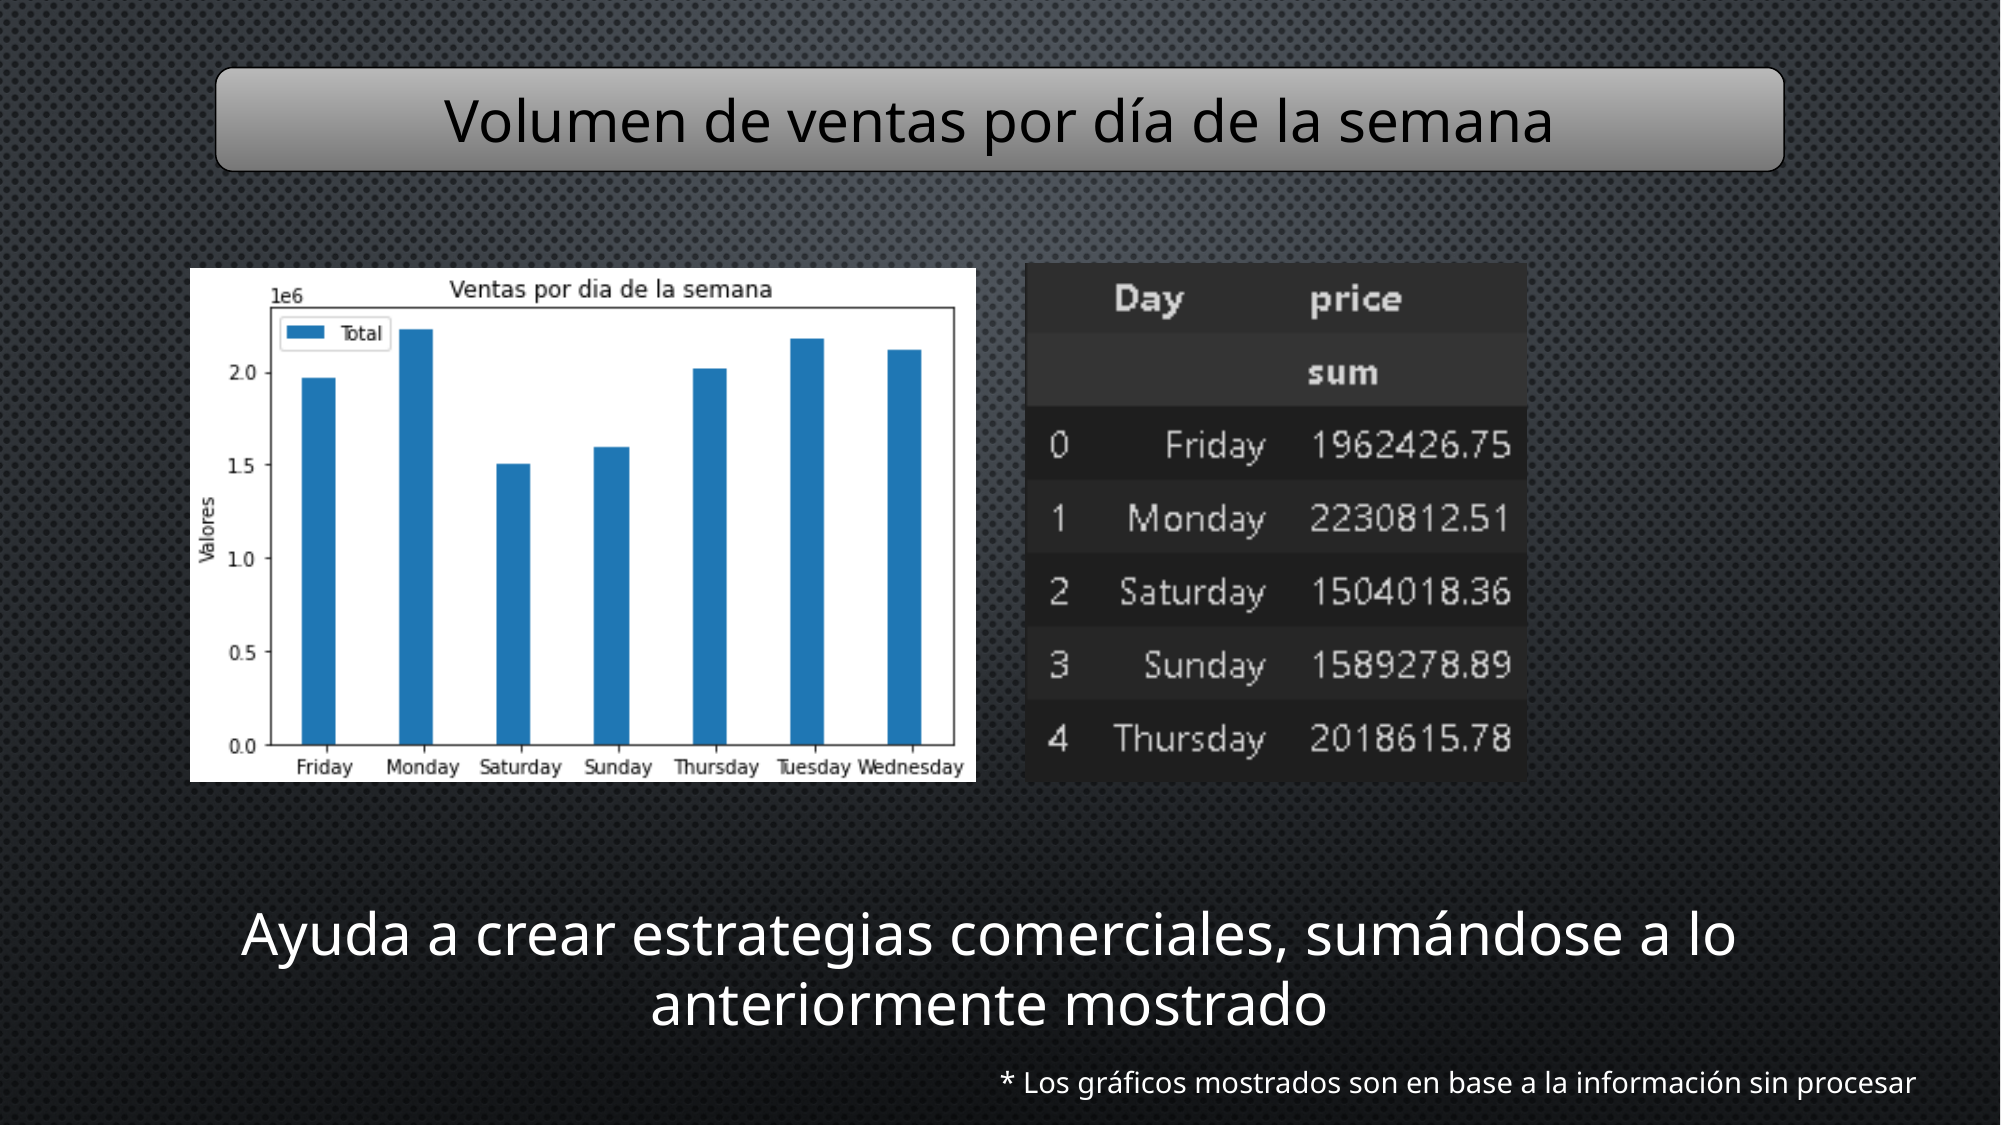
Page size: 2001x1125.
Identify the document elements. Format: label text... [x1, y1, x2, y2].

text_box Ayuda a crear estrategias comerciales, sumándose a lo anteriormente mostrado [37, 889, 1943, 1047]
text_box * Los gráficos mostrados son en base a la información sin procesar [935, 1057, 1981, 1108]
picture [1025, 264, 1527, 782]
text_box Volumen de ventas por día de la semana [215, 67, 1785, 172]
picture [190, 268, 976, 782]
